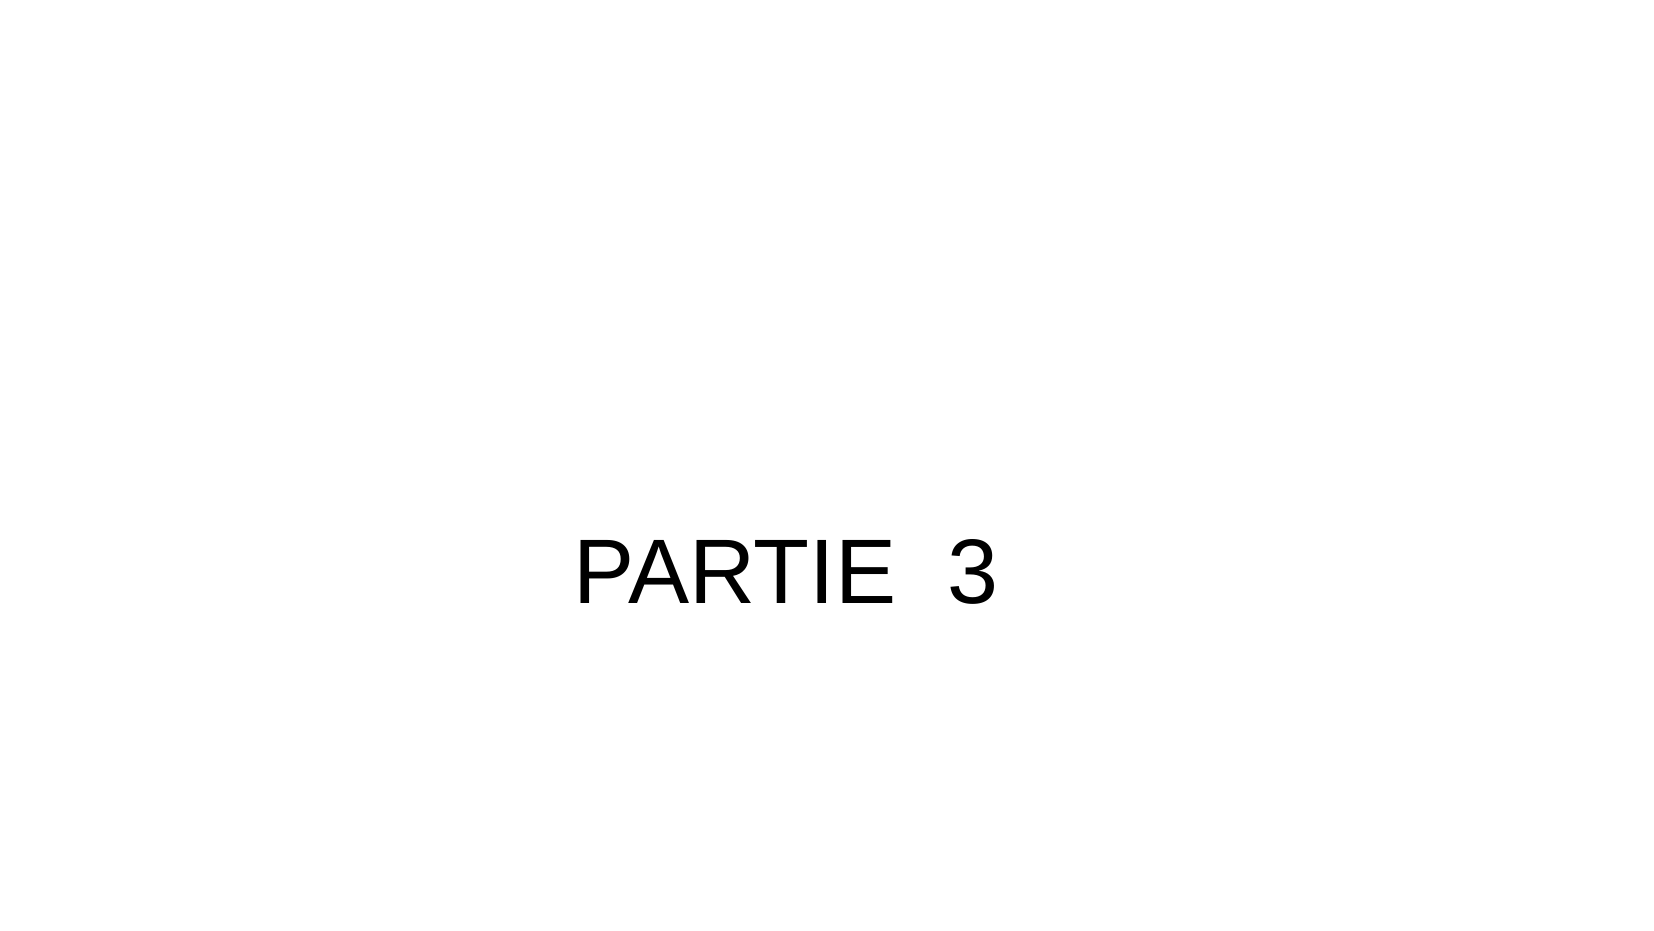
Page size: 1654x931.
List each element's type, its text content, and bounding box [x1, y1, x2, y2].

title PARTIE 3 [29, 494, 1518, 650]
